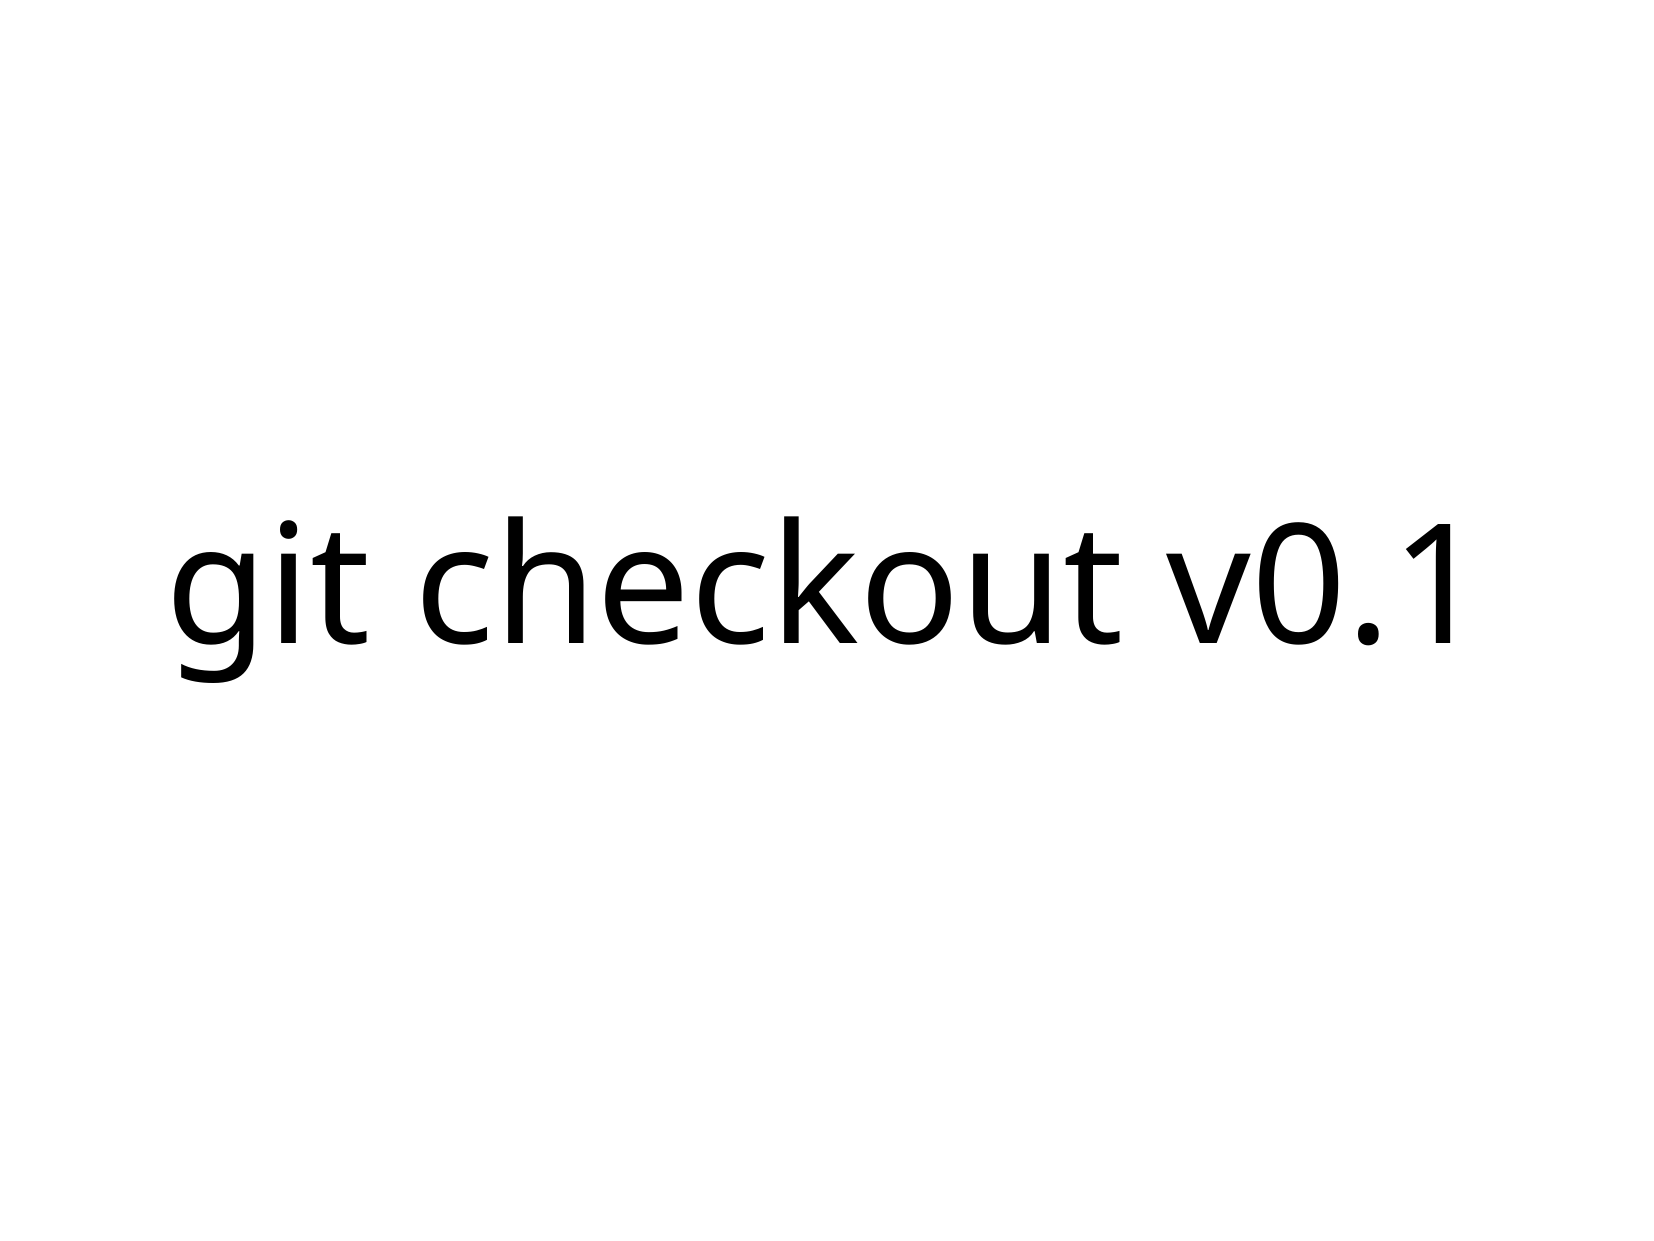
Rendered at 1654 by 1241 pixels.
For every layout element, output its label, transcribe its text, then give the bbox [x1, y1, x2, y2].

subtitle git checkout v0.1 [82, 56, 1571, 1102]
